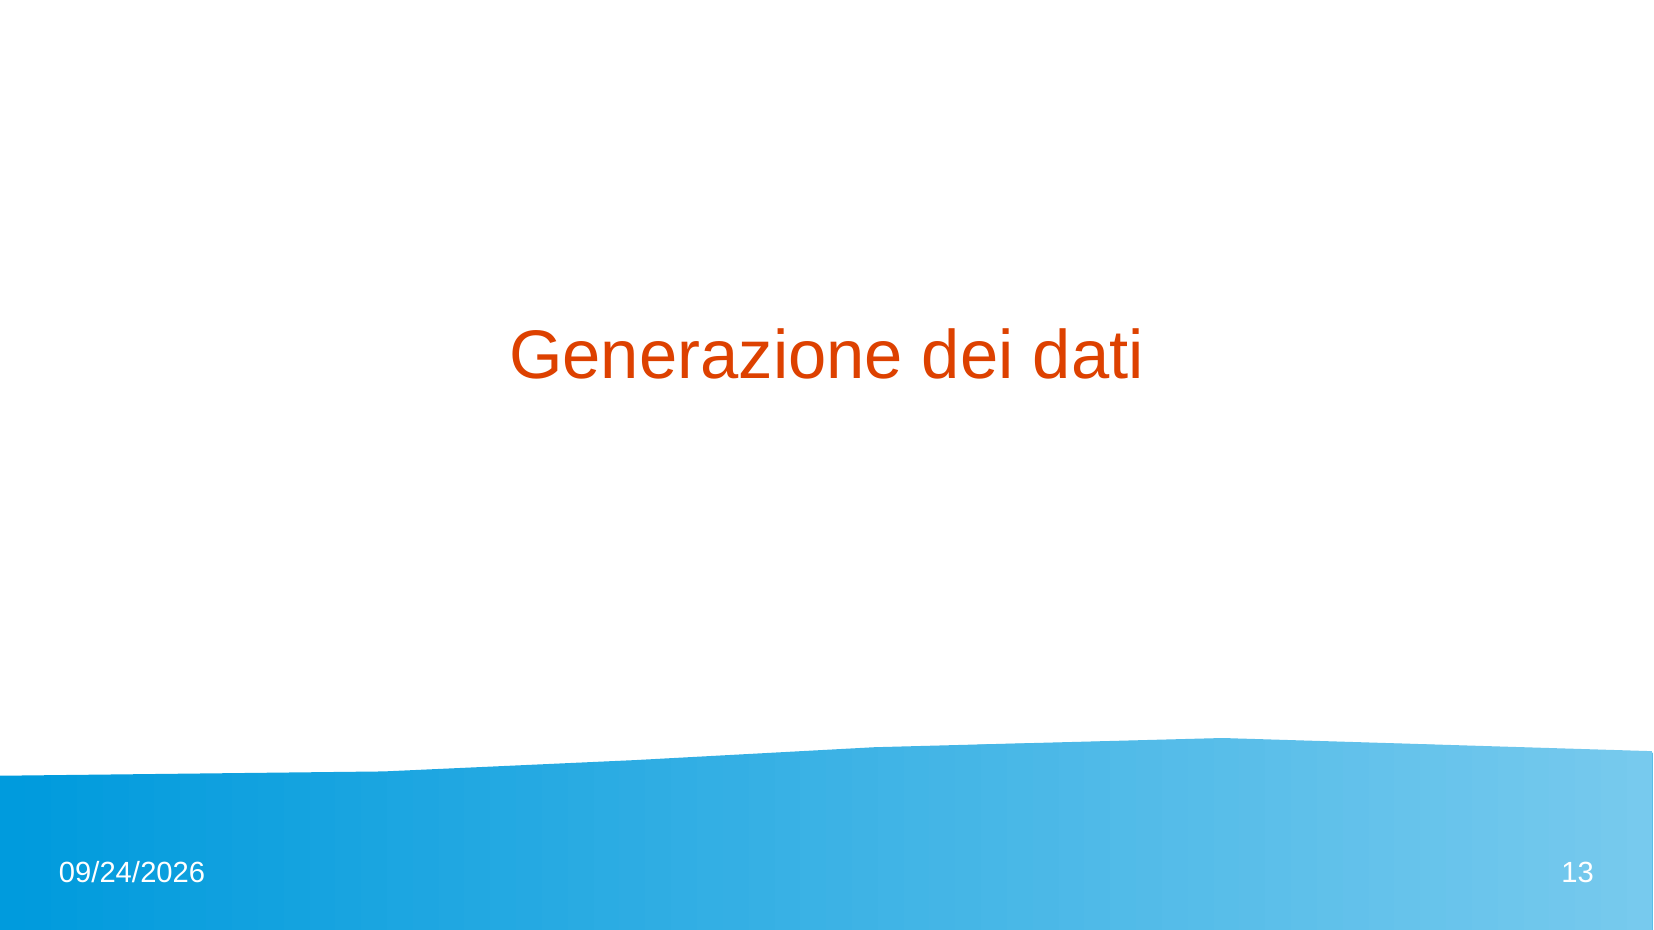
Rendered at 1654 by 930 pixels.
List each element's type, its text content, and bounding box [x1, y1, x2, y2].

title Generazione dei dati [245, 265, 1408, 443]
